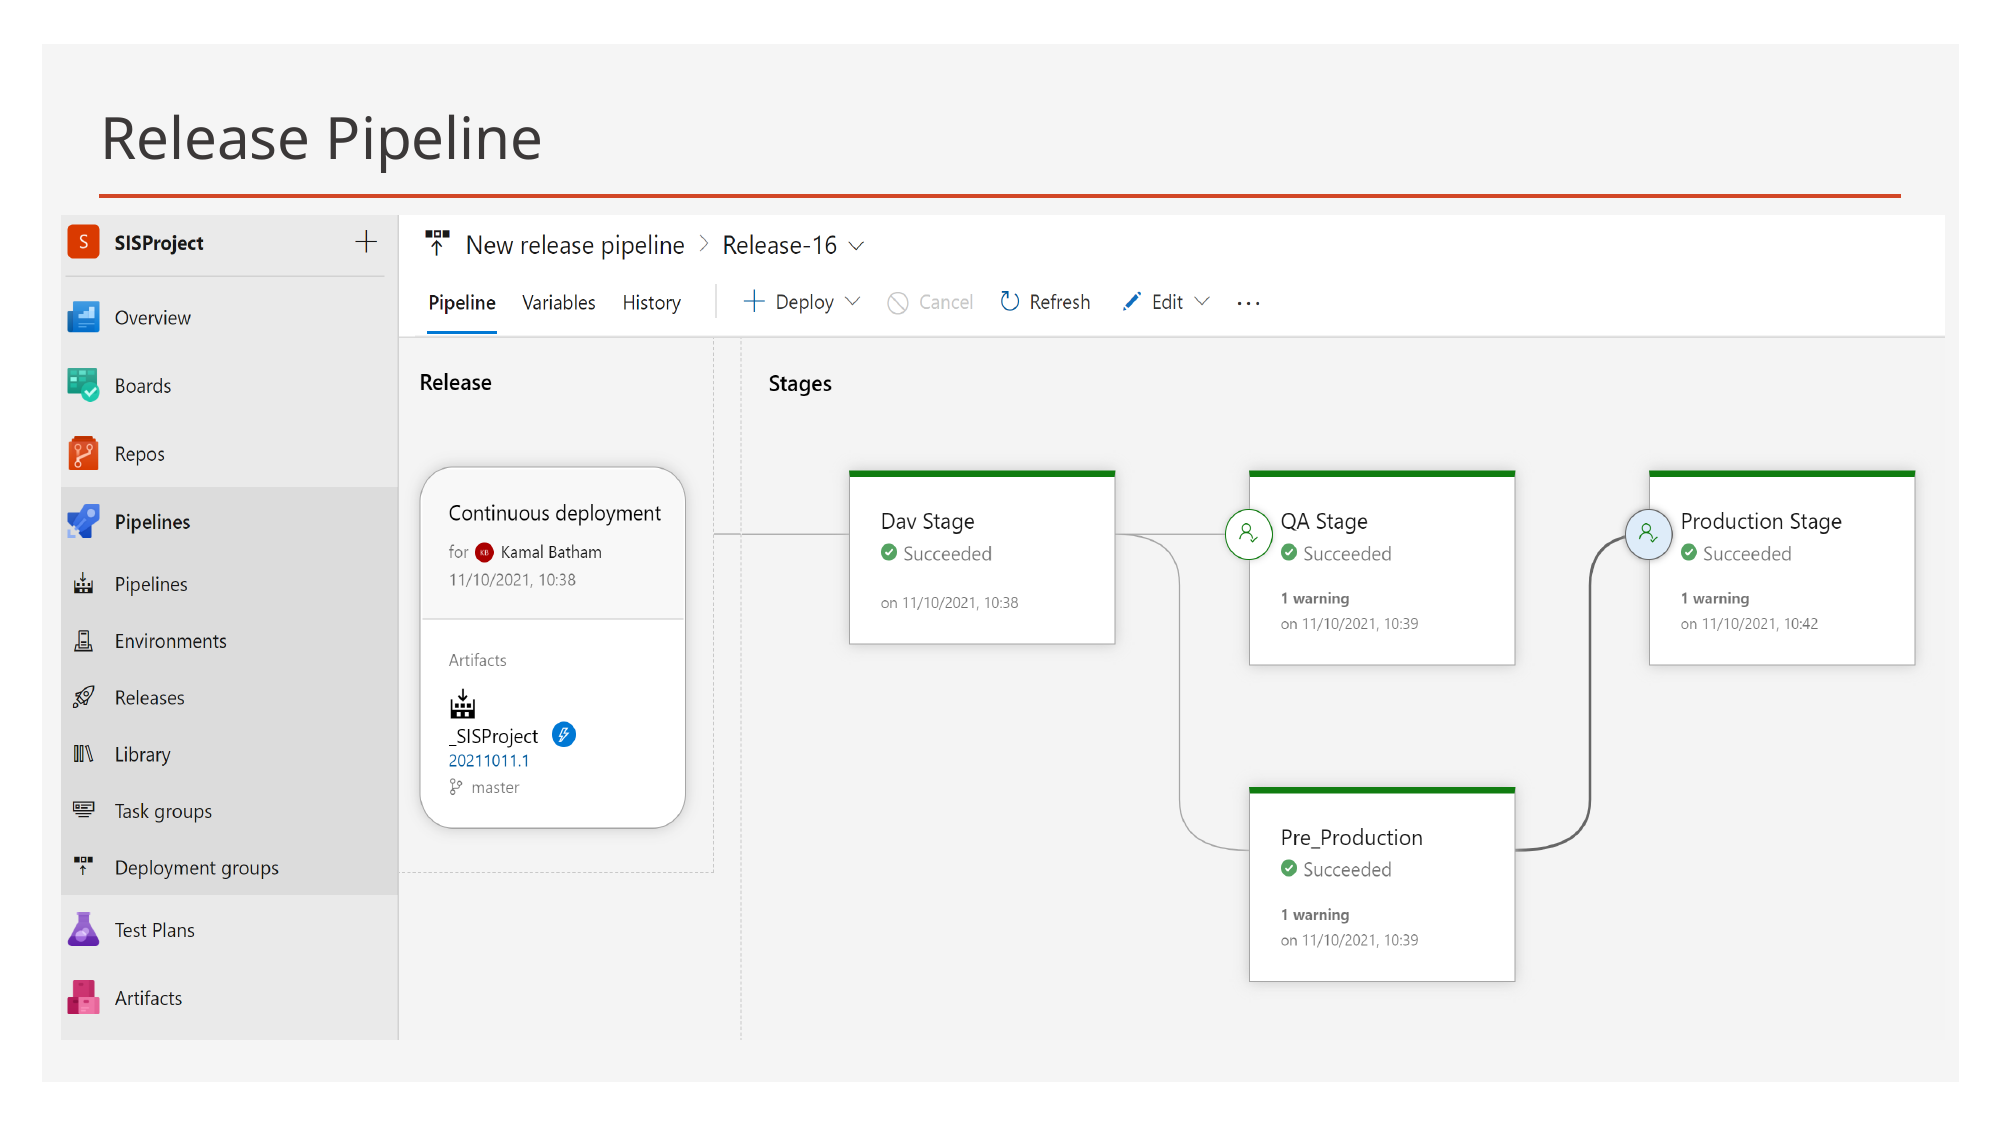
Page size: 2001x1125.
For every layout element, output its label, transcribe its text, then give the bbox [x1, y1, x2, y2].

picture [61, 215, 1945, 1040]
title Release Pipeline [85, 73, 1214, 179]
